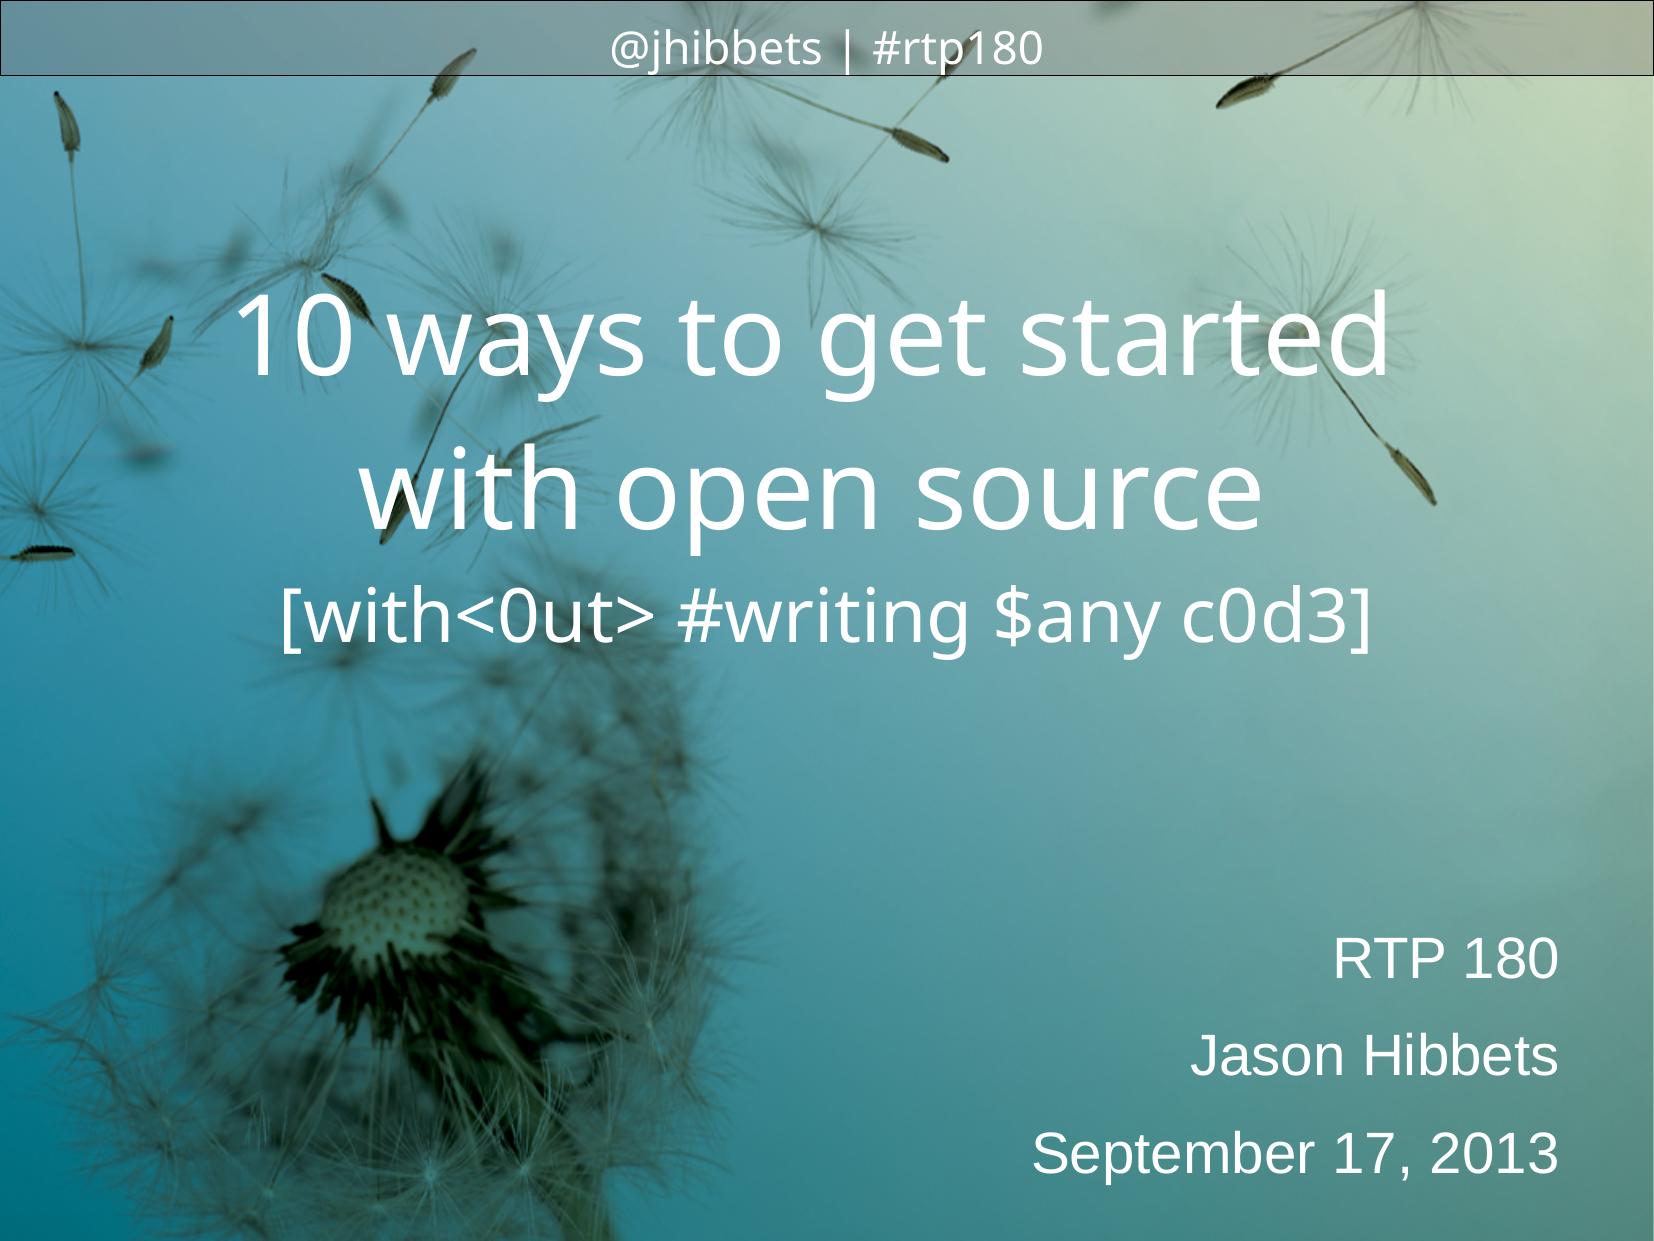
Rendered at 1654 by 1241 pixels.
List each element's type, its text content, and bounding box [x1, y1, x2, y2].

title 10 ways to get started with open source [with<0ut> #writing $any c0d3] [15, 292, 1639, 628]
picture [0, 76, 1654, 1241]
text_box RTP 180 Jason Hibbets September 17, 2013 [105, 885, 1576, 1161]
